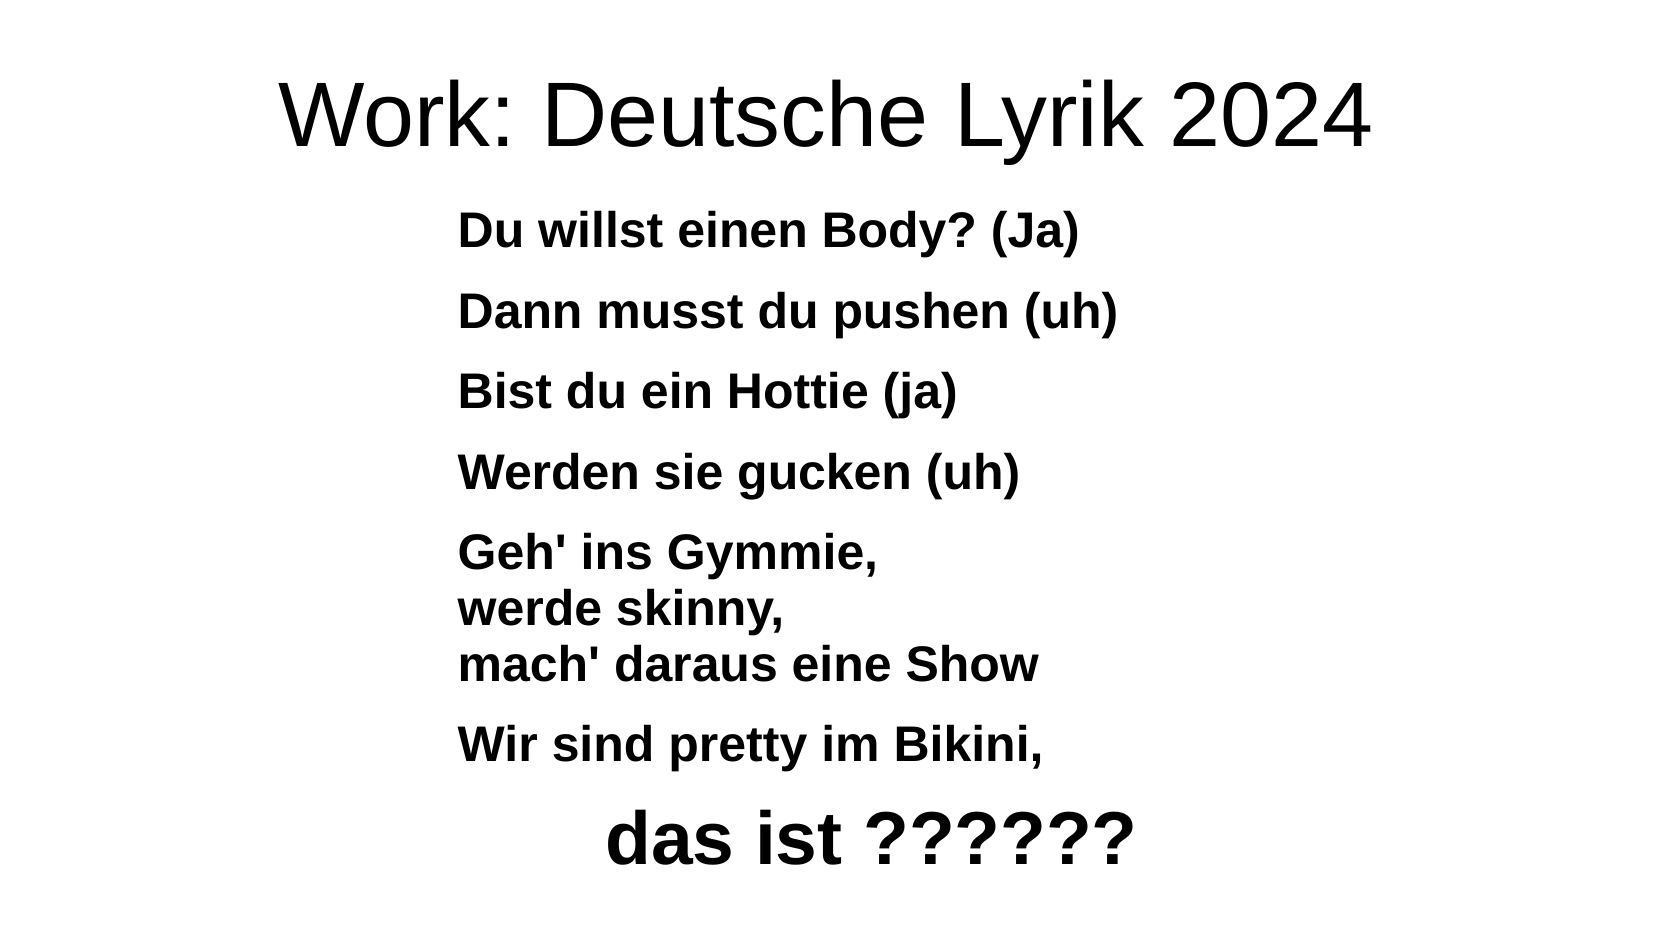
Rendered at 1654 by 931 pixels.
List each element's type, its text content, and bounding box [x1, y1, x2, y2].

text_box Du willst einen Body? (Ja) Dann musst du pushen (uh) Bist du ein Hottie (ja) Werden sie gucken (uh) Geh' ins Gymmie, werde skinny, mach' daraus eine Show Wir sind pretty im Bikini, das ist ?????? [442, 194, 1211, 889]
title Work: Deutsche Lyrik 2024 [82, 37, 1571, 193]
